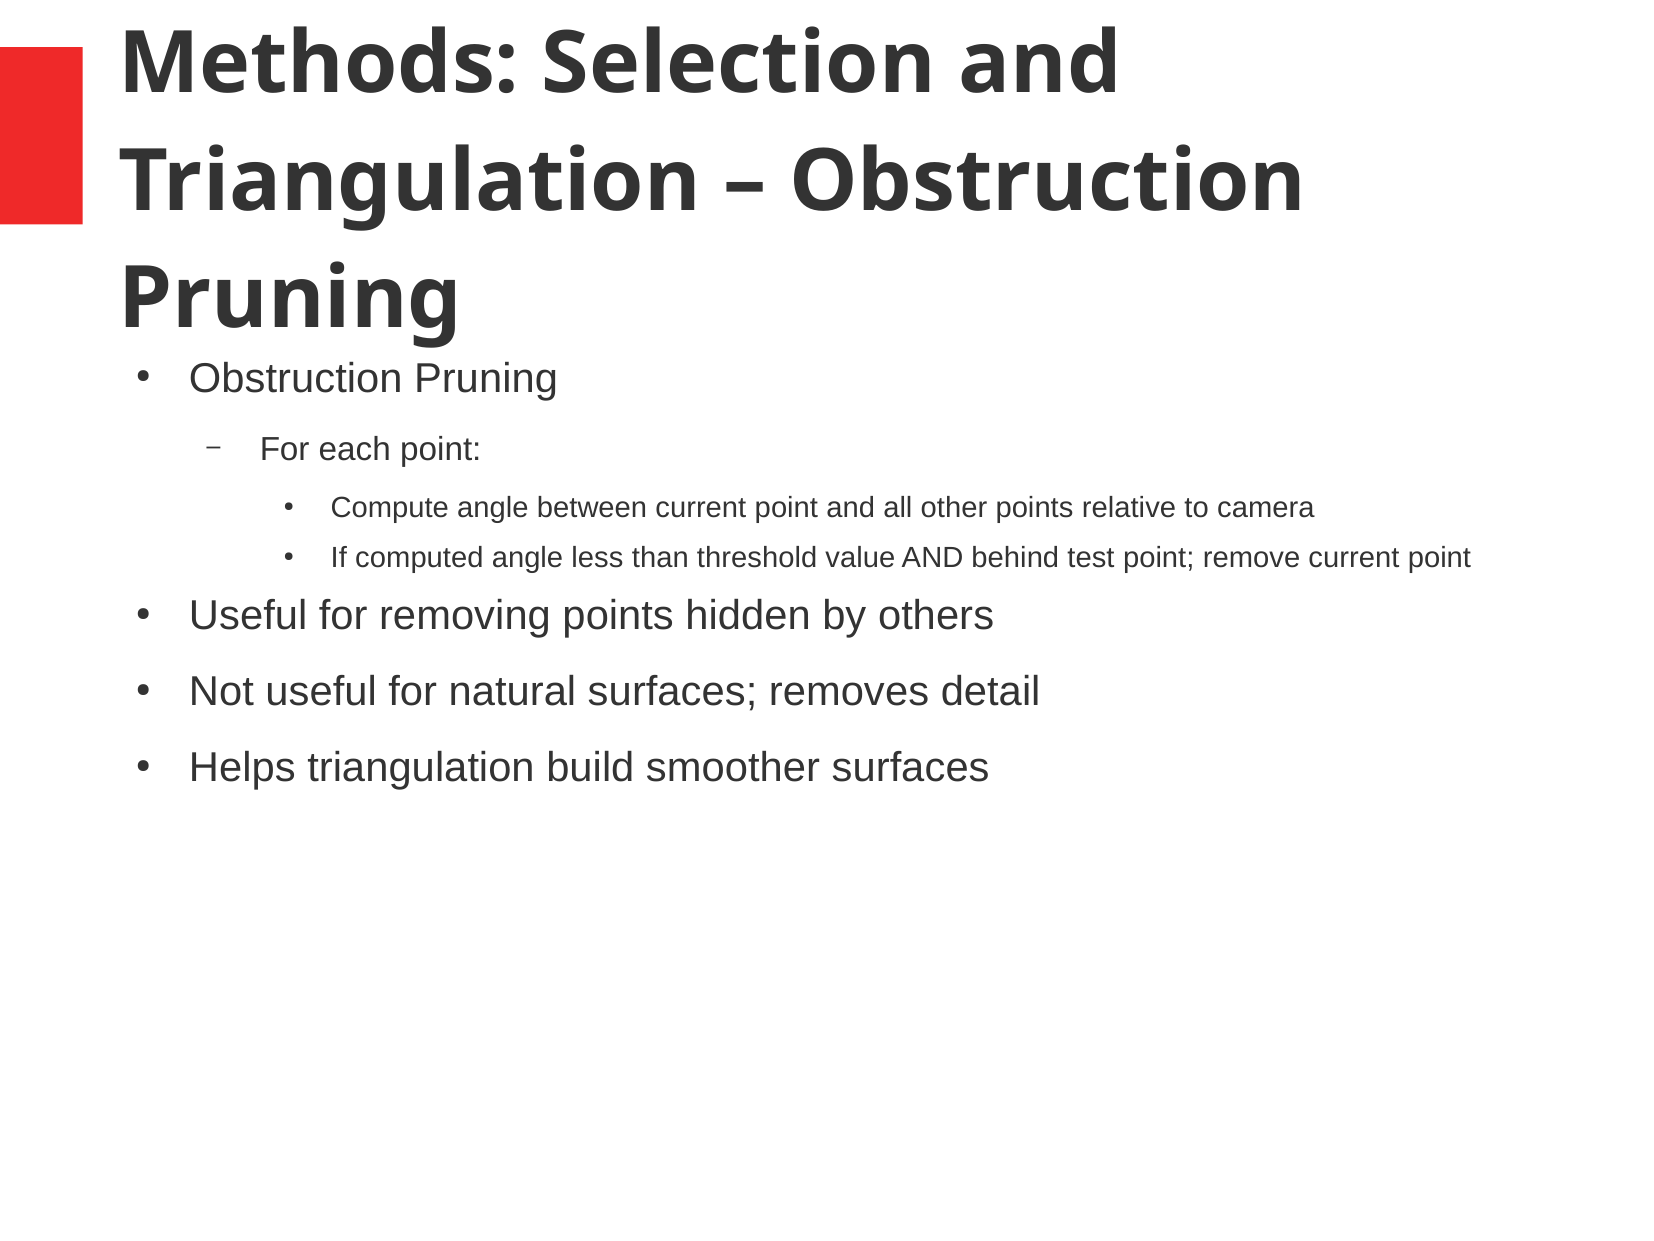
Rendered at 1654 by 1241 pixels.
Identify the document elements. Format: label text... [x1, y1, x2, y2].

list Obstruction Pruning For each point: Compute angle between current point and all other points relative to camera If computed angle less than threshold value AND behind test point; remove current point Useful for removing points hidden by others Not useful for natural surfaces; removes detail Helps triangulation build smoother surfaces [118, 354, 1536, 1074]
title Methods: Selection and Triangulation – Obstruction Pruning [118, 0, 1571, 353]
